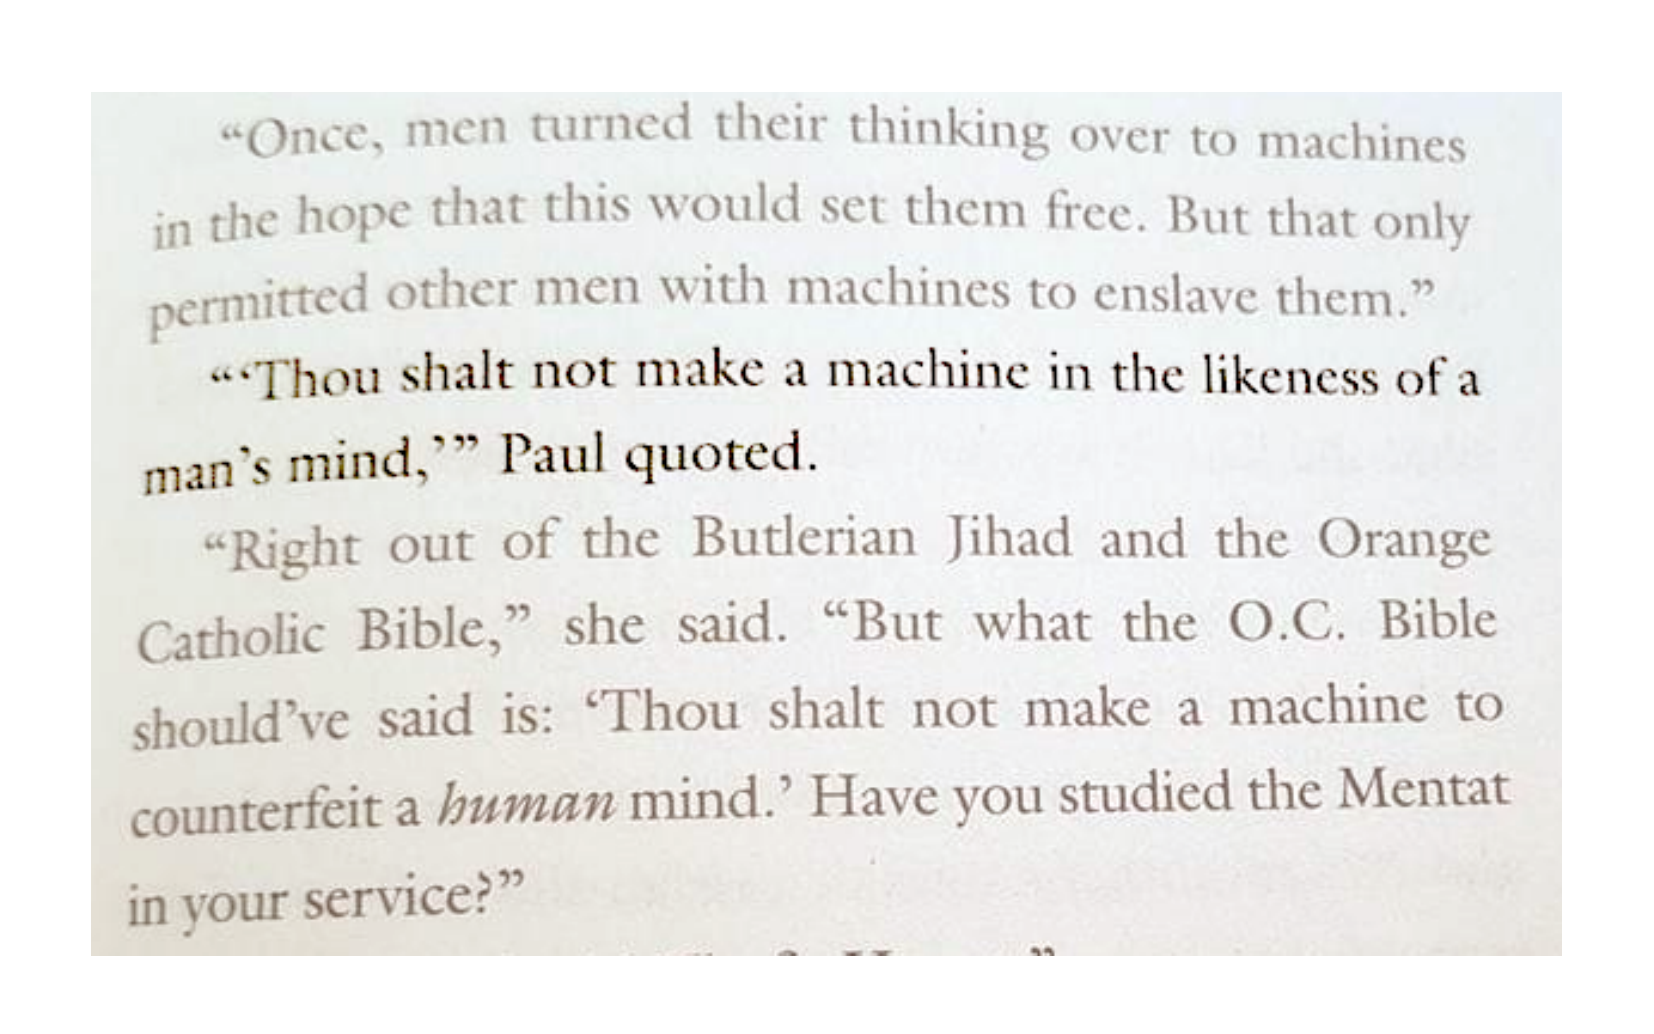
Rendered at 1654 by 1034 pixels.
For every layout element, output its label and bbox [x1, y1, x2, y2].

picture [91, 92, 1562, 956]
